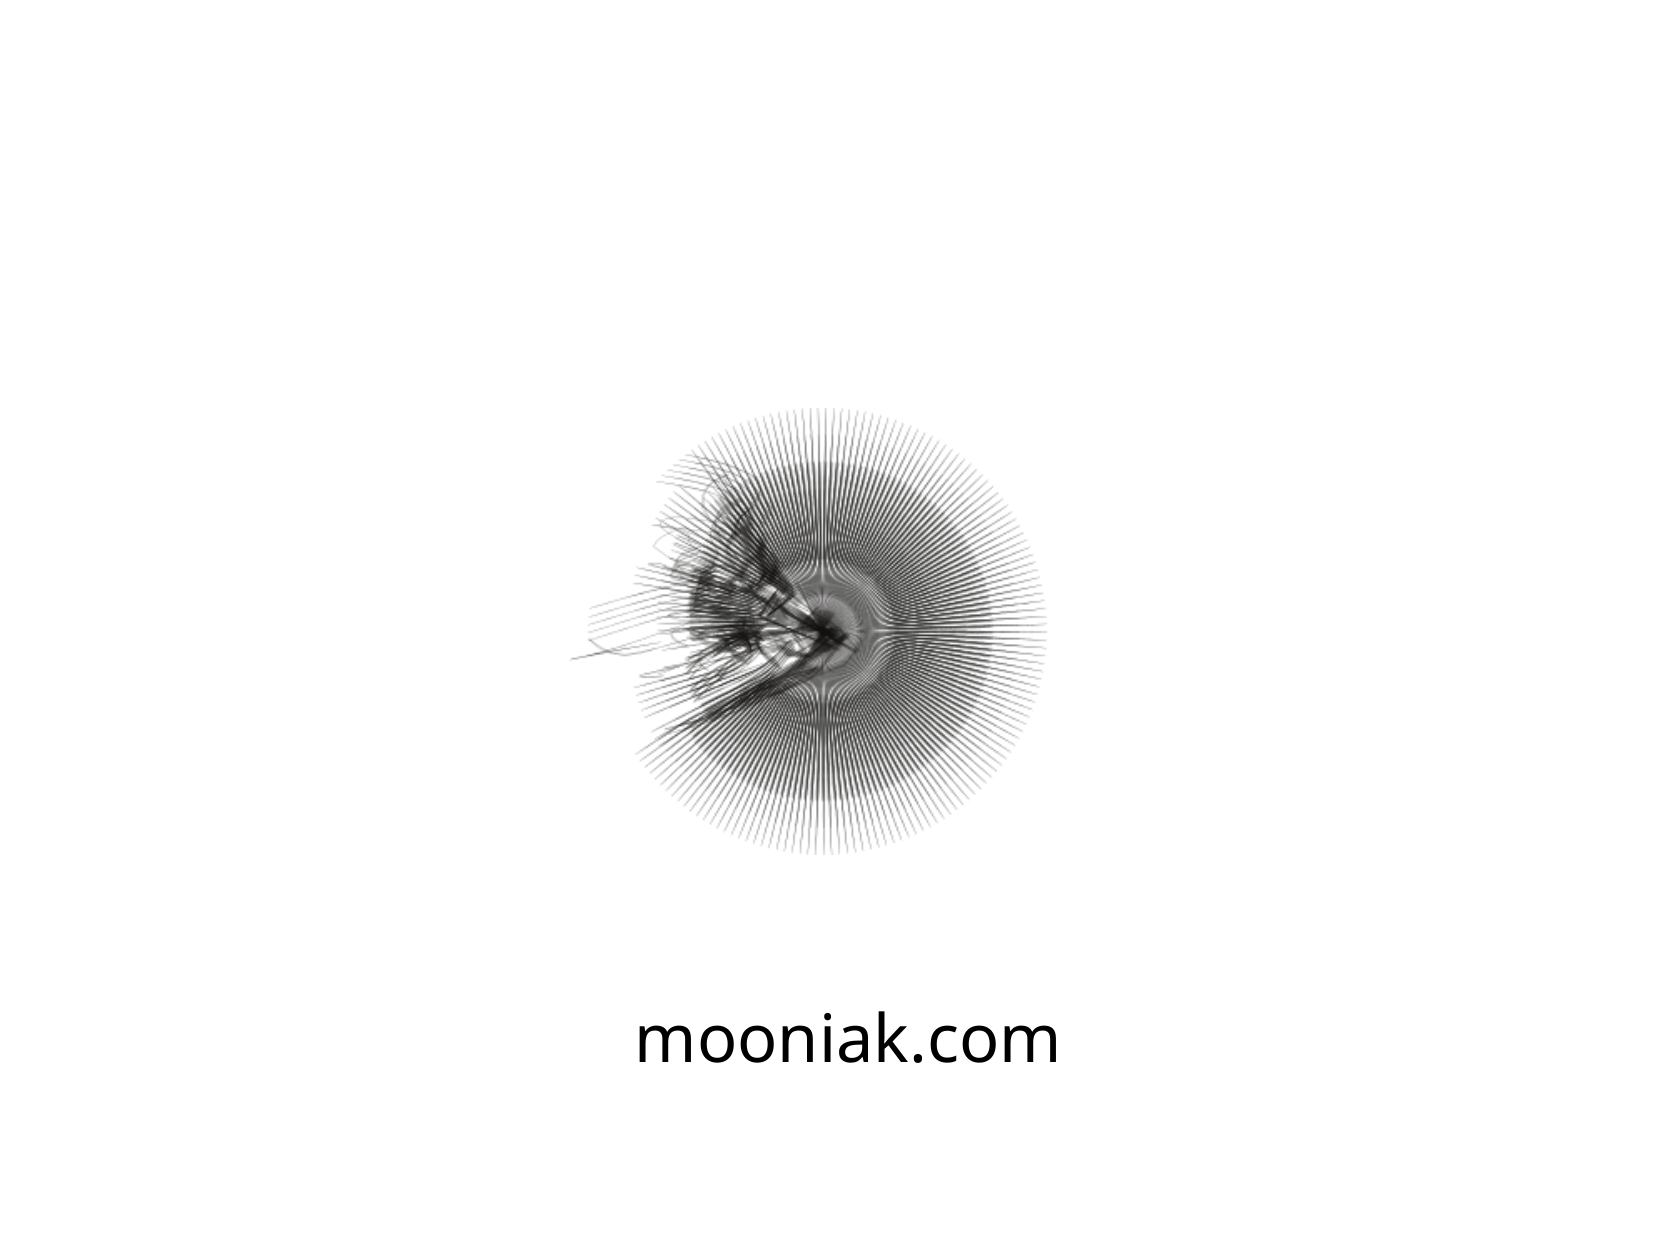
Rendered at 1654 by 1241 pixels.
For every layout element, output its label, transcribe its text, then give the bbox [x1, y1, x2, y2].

picture [570, 408, 1047, 845]
title mooniak.com [86, 845, 1576, 1241]
